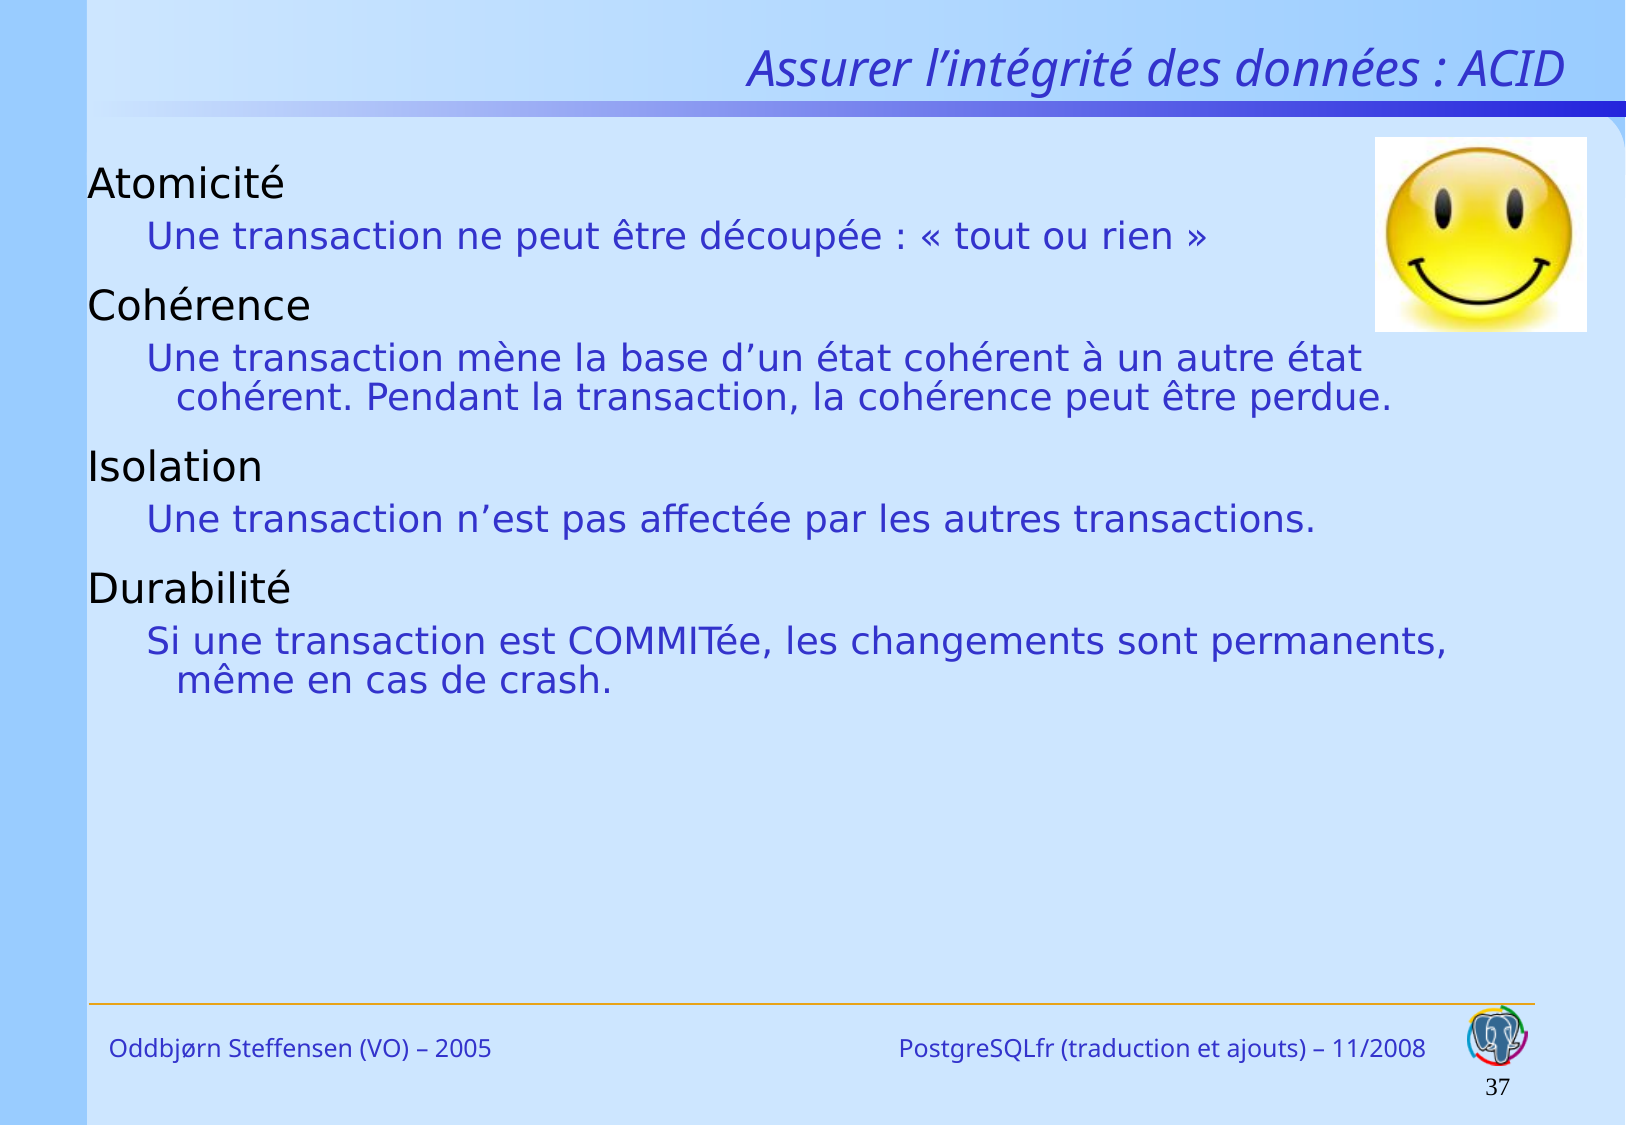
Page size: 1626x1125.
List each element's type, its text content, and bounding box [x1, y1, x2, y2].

picture [1375, 137, 1587, 333]
title Assurer l’intégrité des données : ACID [172, 0, 1567, 134]
picture [1467, 1005, 1528, 1066]
list Atomicité Une transaction ne peut être découpée : « tout ou rien » Cohérence Une transaction mène la base d’un état cohérent à un autre état cohérent. Pendant la transaction, la cohérence peut être perdue. Isolation Une transaction n’est pas affectée par les autres transactions. Durabilité Si une transaction est COMMITée, les changements sont permanents, même en cas de crash. [86, 159, 1520, 965]
